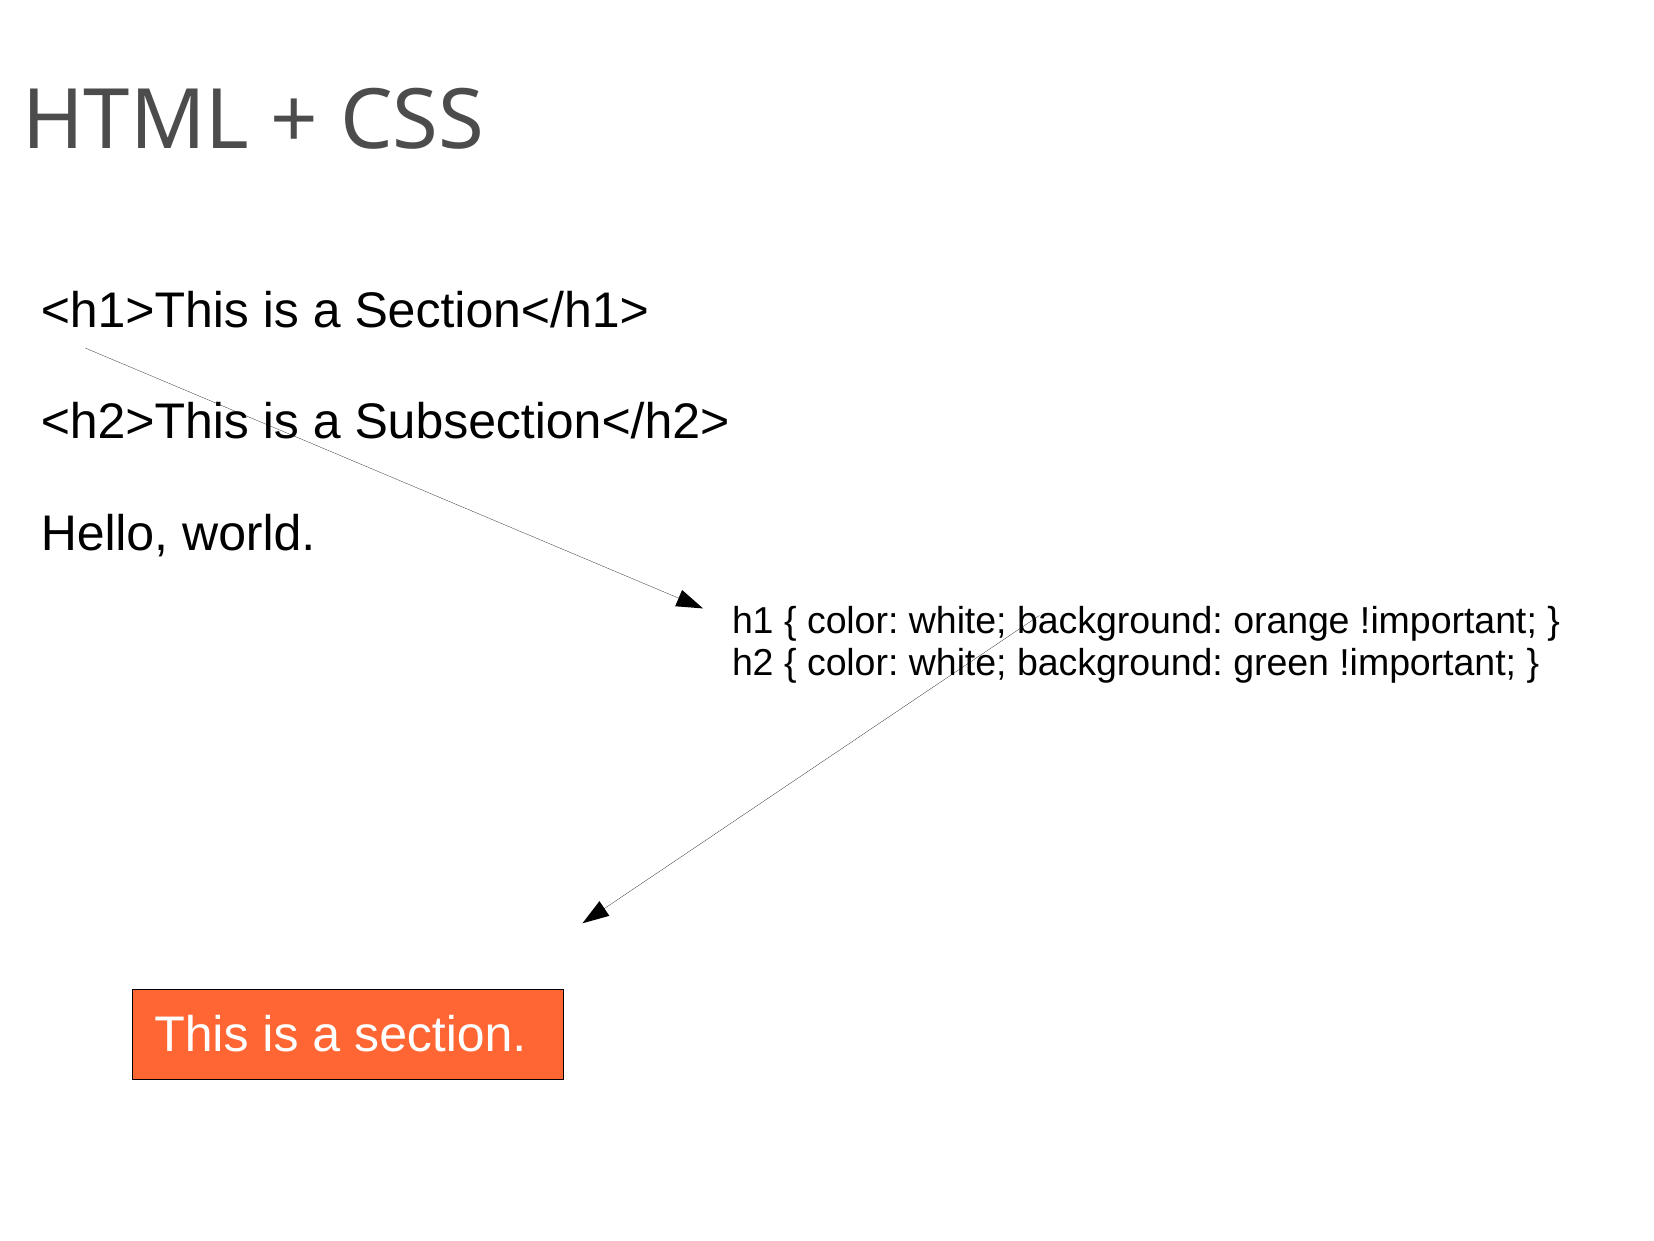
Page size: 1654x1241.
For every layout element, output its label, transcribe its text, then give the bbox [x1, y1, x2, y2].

text_box h1 { color: white; background: orange !important; } h2 { color: white; background: green !important; } [717, 591, 1576, 733]
title HTML + CSS [22, 26, 1654, 205]
text_box [132, 989, 564, 1080]
text_box <h1>This is a Section</h1> <h2>This is a Subsection</h2> Hello, world. [26, 274, 805, 569]
text_box This is a section. [139, 999, 542, 1070]
